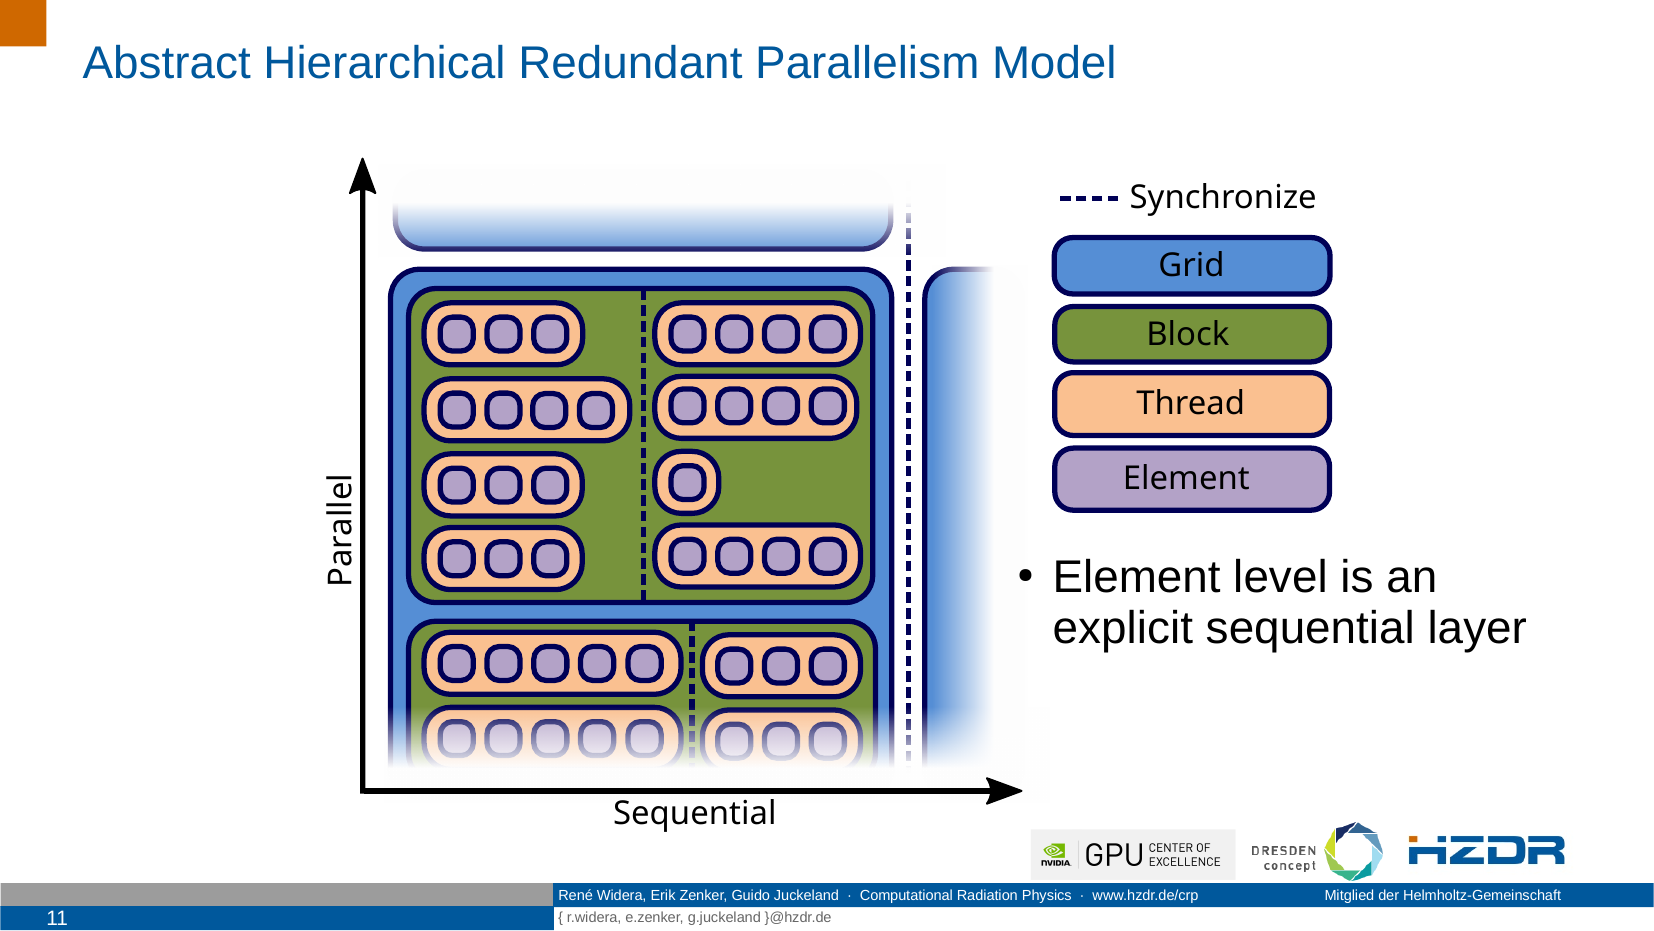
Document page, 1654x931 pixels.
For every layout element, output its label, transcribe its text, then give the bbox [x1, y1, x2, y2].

picture [320, 157, 1383, 894]
title Abstract Hierarchical Redundant Parallelism Model [82, 36, 1571, 143]
picture [1386, 819, 1582, 881]
text_box Element level is an explicit sequential layer [1002, 543, 1589, 730]
